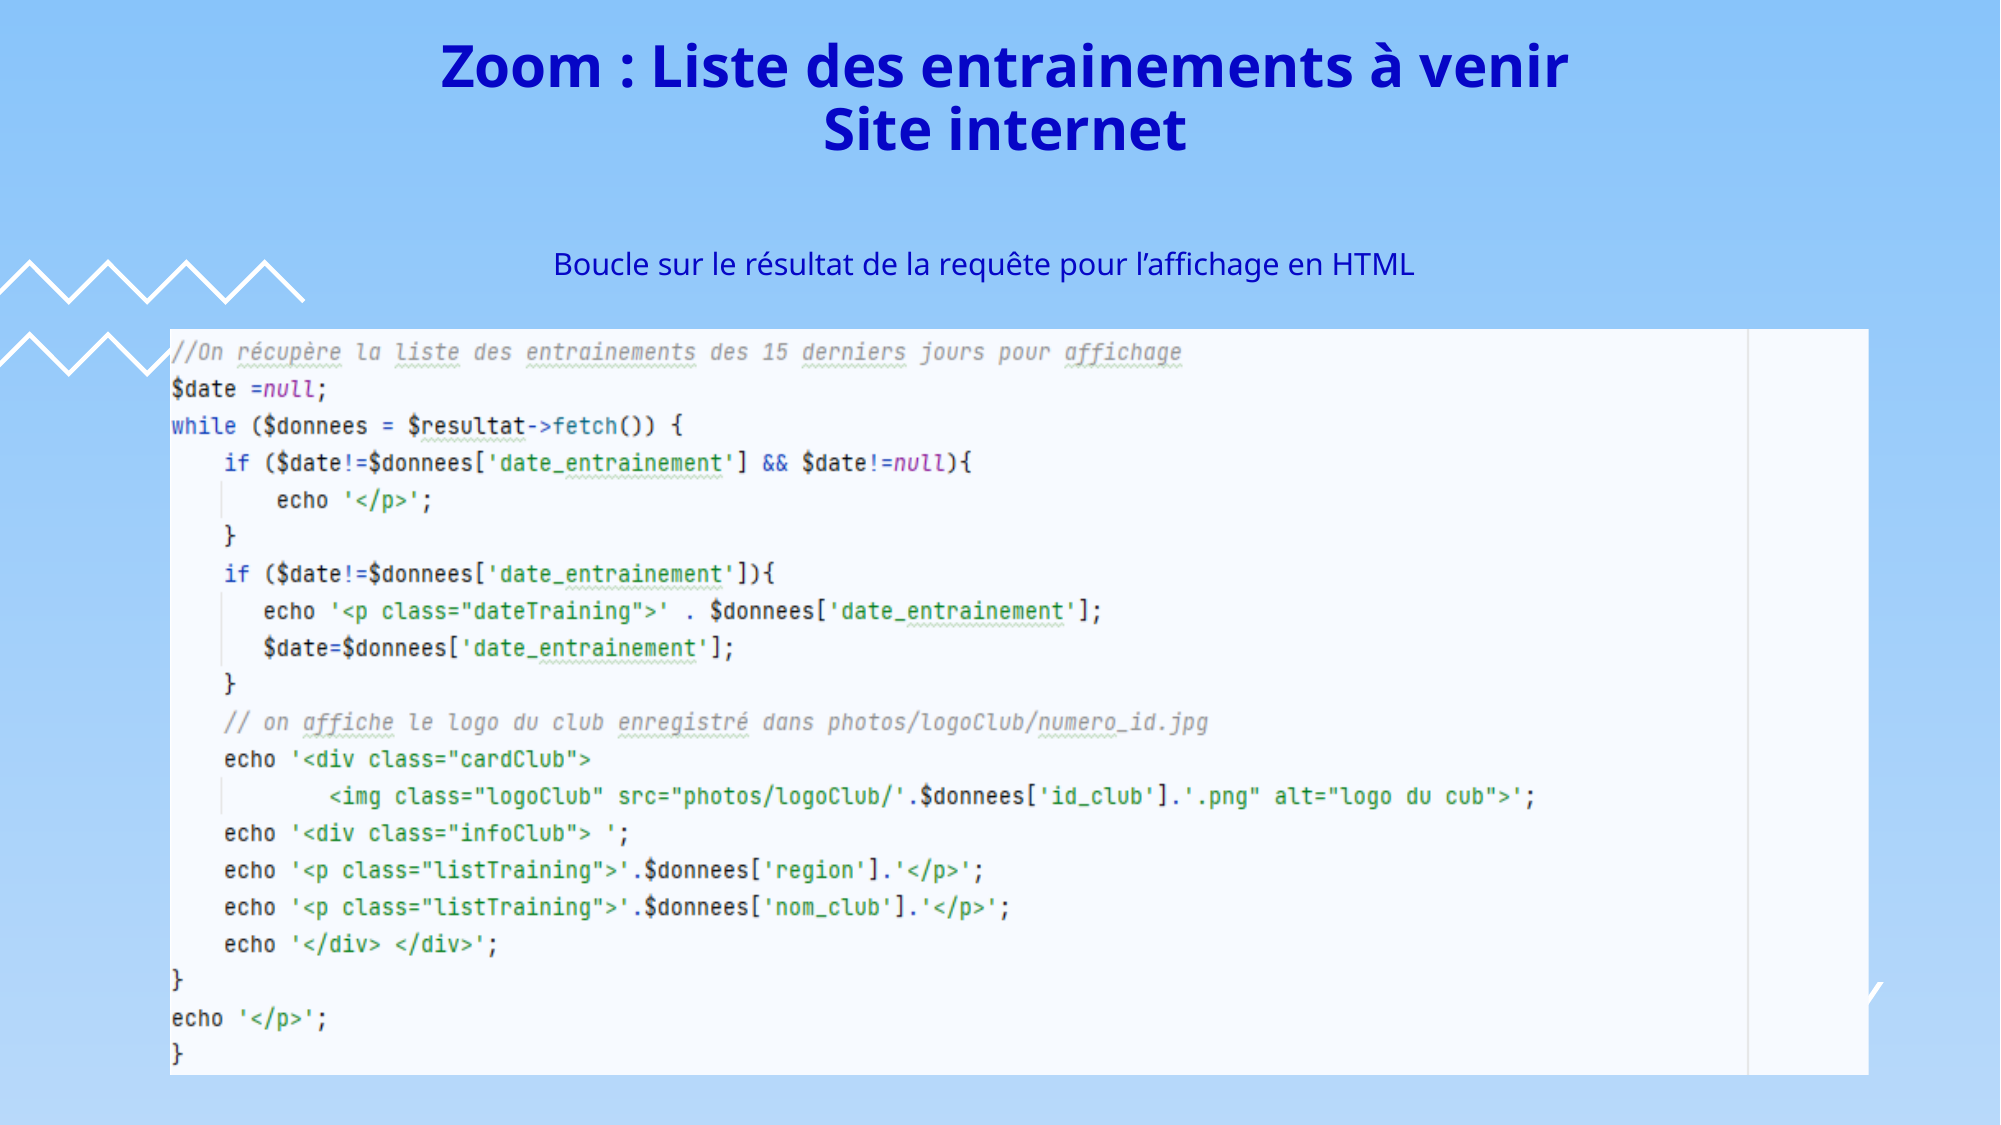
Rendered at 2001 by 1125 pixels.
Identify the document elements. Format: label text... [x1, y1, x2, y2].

text_box Zoom : Liste des entrainements à venir Site internet [5, 0, 2000, 171]
picture [170, 329, 1869, 1075]
text_box [0, 0, 2000, 1125]
text_box Boucle sur le résultat de la requête pour l’affichage en HTML [516, 212, 1451, 290]
